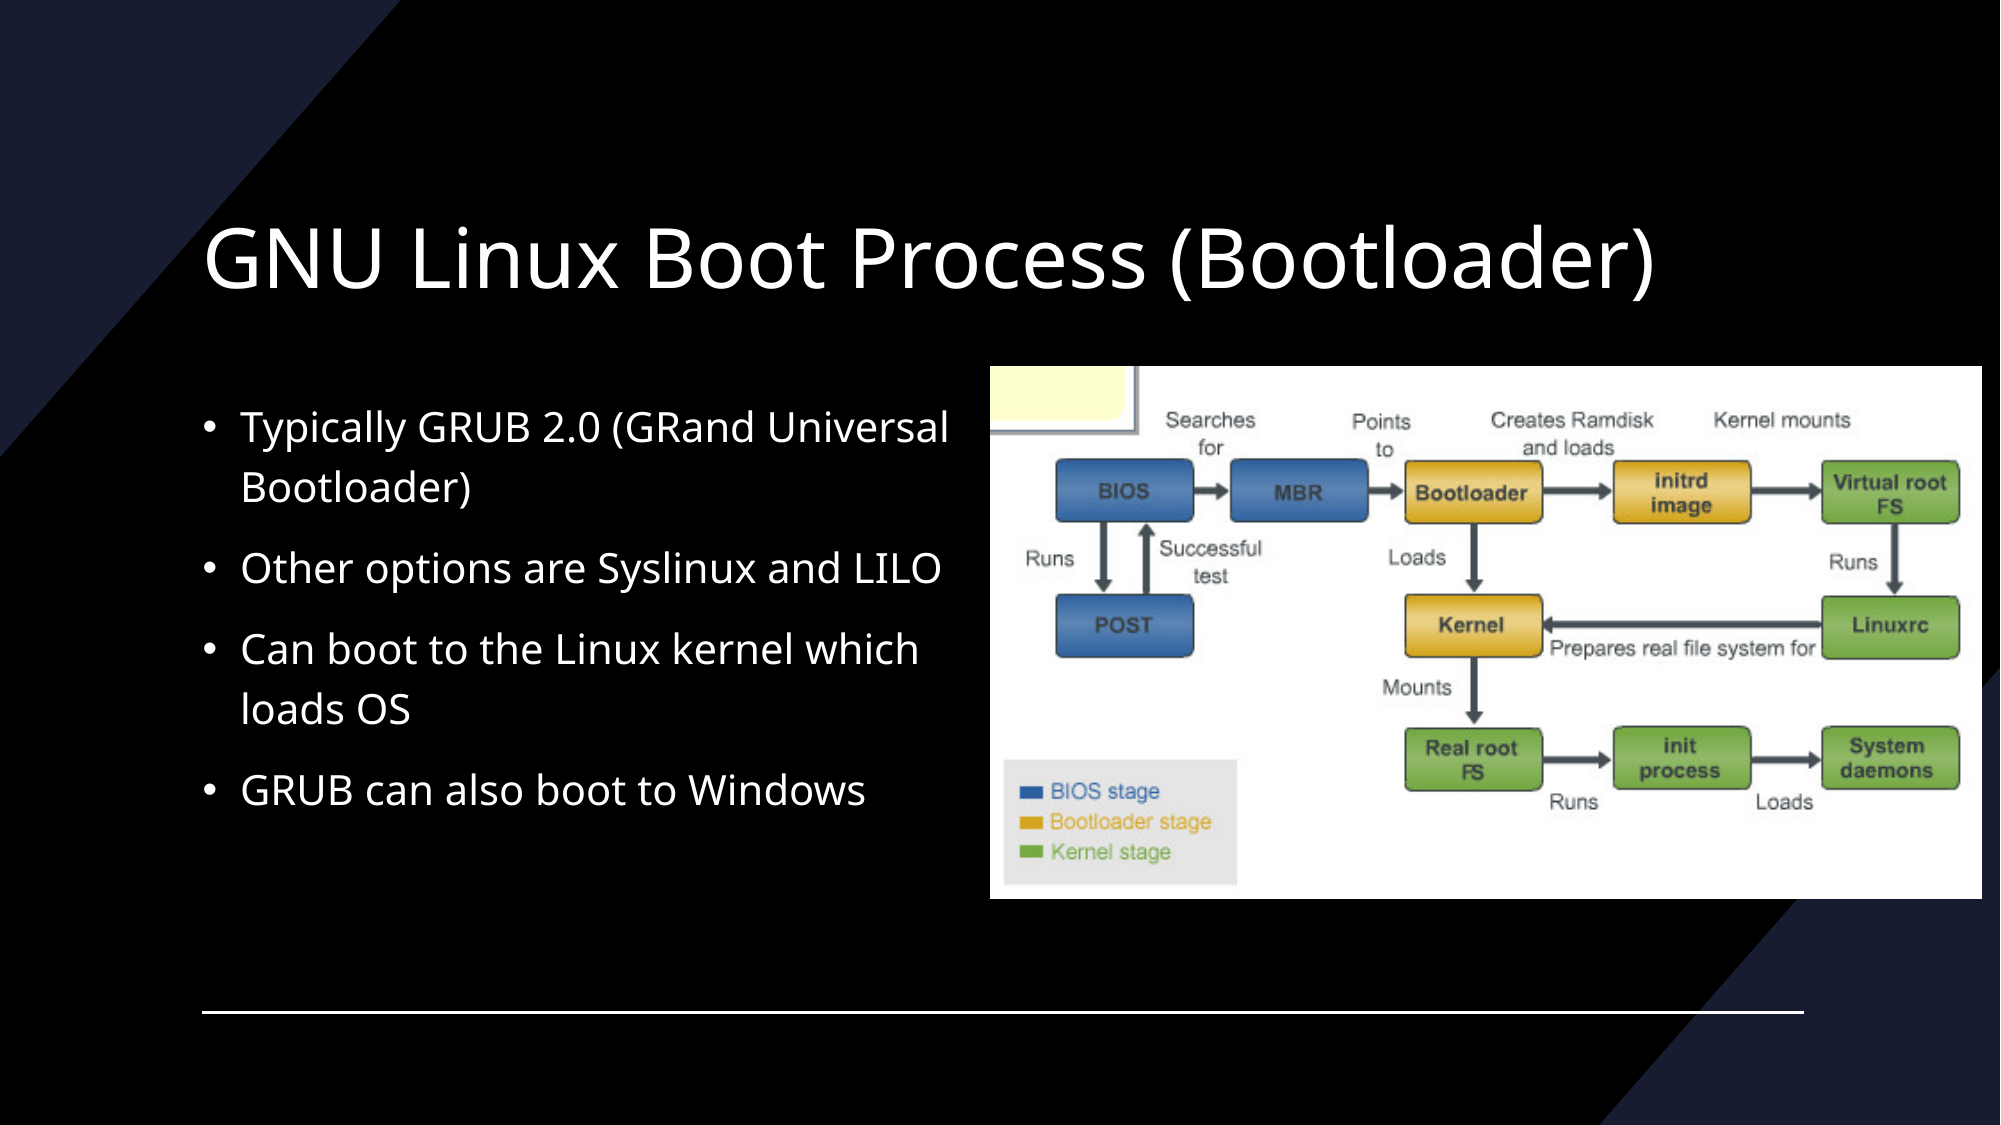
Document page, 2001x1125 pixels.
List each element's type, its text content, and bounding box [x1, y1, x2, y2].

picture [990, 366, 1982, 899]
title GNU Linux Boot Process (Bootloader) [187, 143, 1813, 367]
list Typically GRUB 2.0 (GRand Universal Bootloader) Other options are Syslinux and LILO Can boot to the Linux kernel which loads OS GRUB can also boot to Windows [187, 383, 975, 967]
